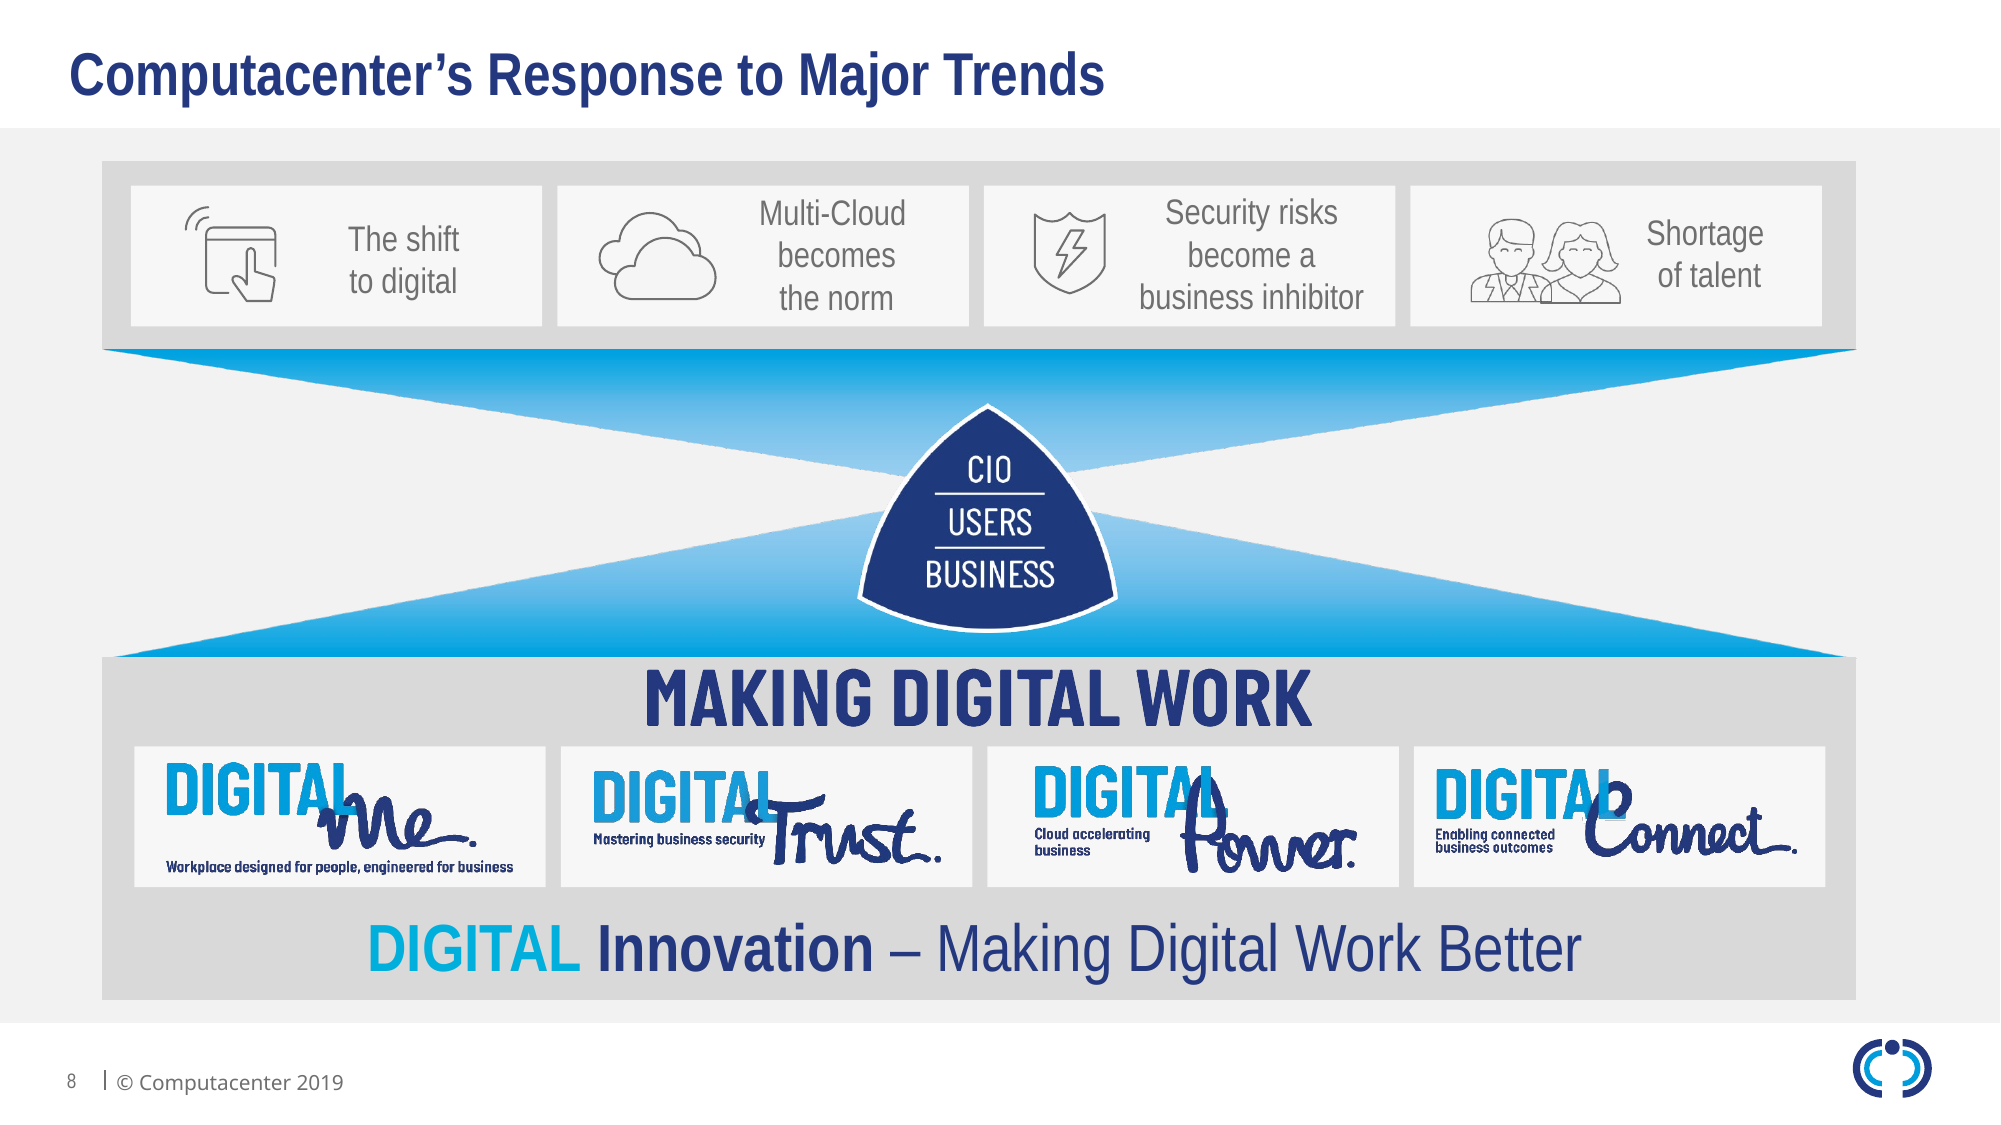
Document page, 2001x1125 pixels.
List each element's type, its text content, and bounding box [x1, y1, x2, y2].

picture [177, 773, 187, 806]
text_box Shortage of talent [1662, 202, 1825, 302]
text_box 8 [66, 1059, 103, 1096]
text_box Multi-Cloud becomes the norm [665, 219, 699, 255]
text_box DIGITAL Innovation – Making Digital Work Better [130, 905, 1821, 988]
text_box Security risks become a business inhibitor [1119, 182, 1384, 324]
picture [1435, 768, 1797, 876]
text_box © Computacenter 2019 [116, 1061, 908, 1097]
picture [594, 770, 941, 865]
text_box Multi-Cloud becomes the norm [665, 183, 1009, 325]
picture [1432, 201, 1662, 322]
text_box The shift to digital [297, 208, 510, 309]
picture [647, 668, 1312, 727]
picture [1035, 765, 1357, 873]
text_box Computacenter’s Response to Major Trends [55, 44, 1948, 116]
text_box [0, 128, 2000, 1023]
picture [166, 762, 513, 875]
picture [1046, 774, 1055, 808]
picture [102, 349, 1857, 659]
